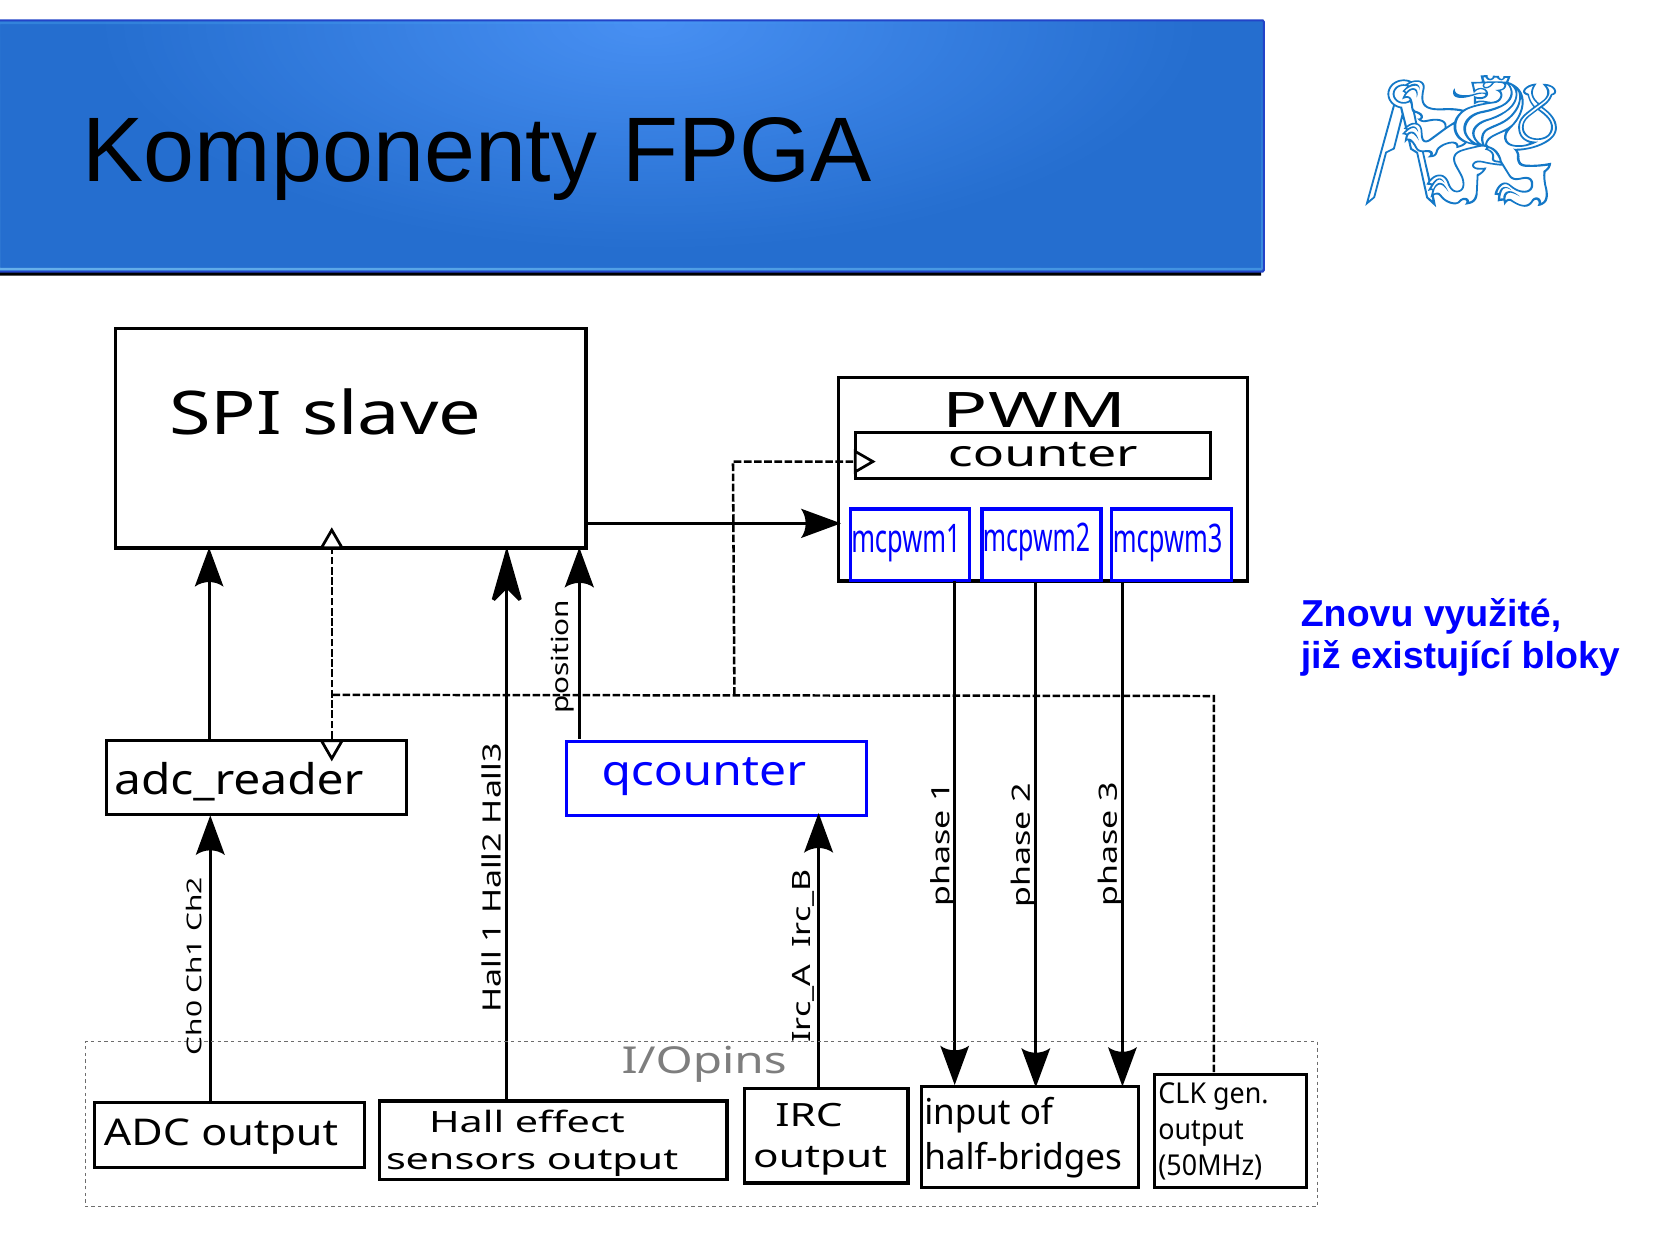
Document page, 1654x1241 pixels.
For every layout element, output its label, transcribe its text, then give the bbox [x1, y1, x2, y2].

chart [1365, 75, 1576, 211]
picture [75, 300, 1327, 1219]
text_box Znovu využité, již existující bloky [1286, 585, 1636, 684]
title Komponenty FPGA [82, 47, 1235, 252]
